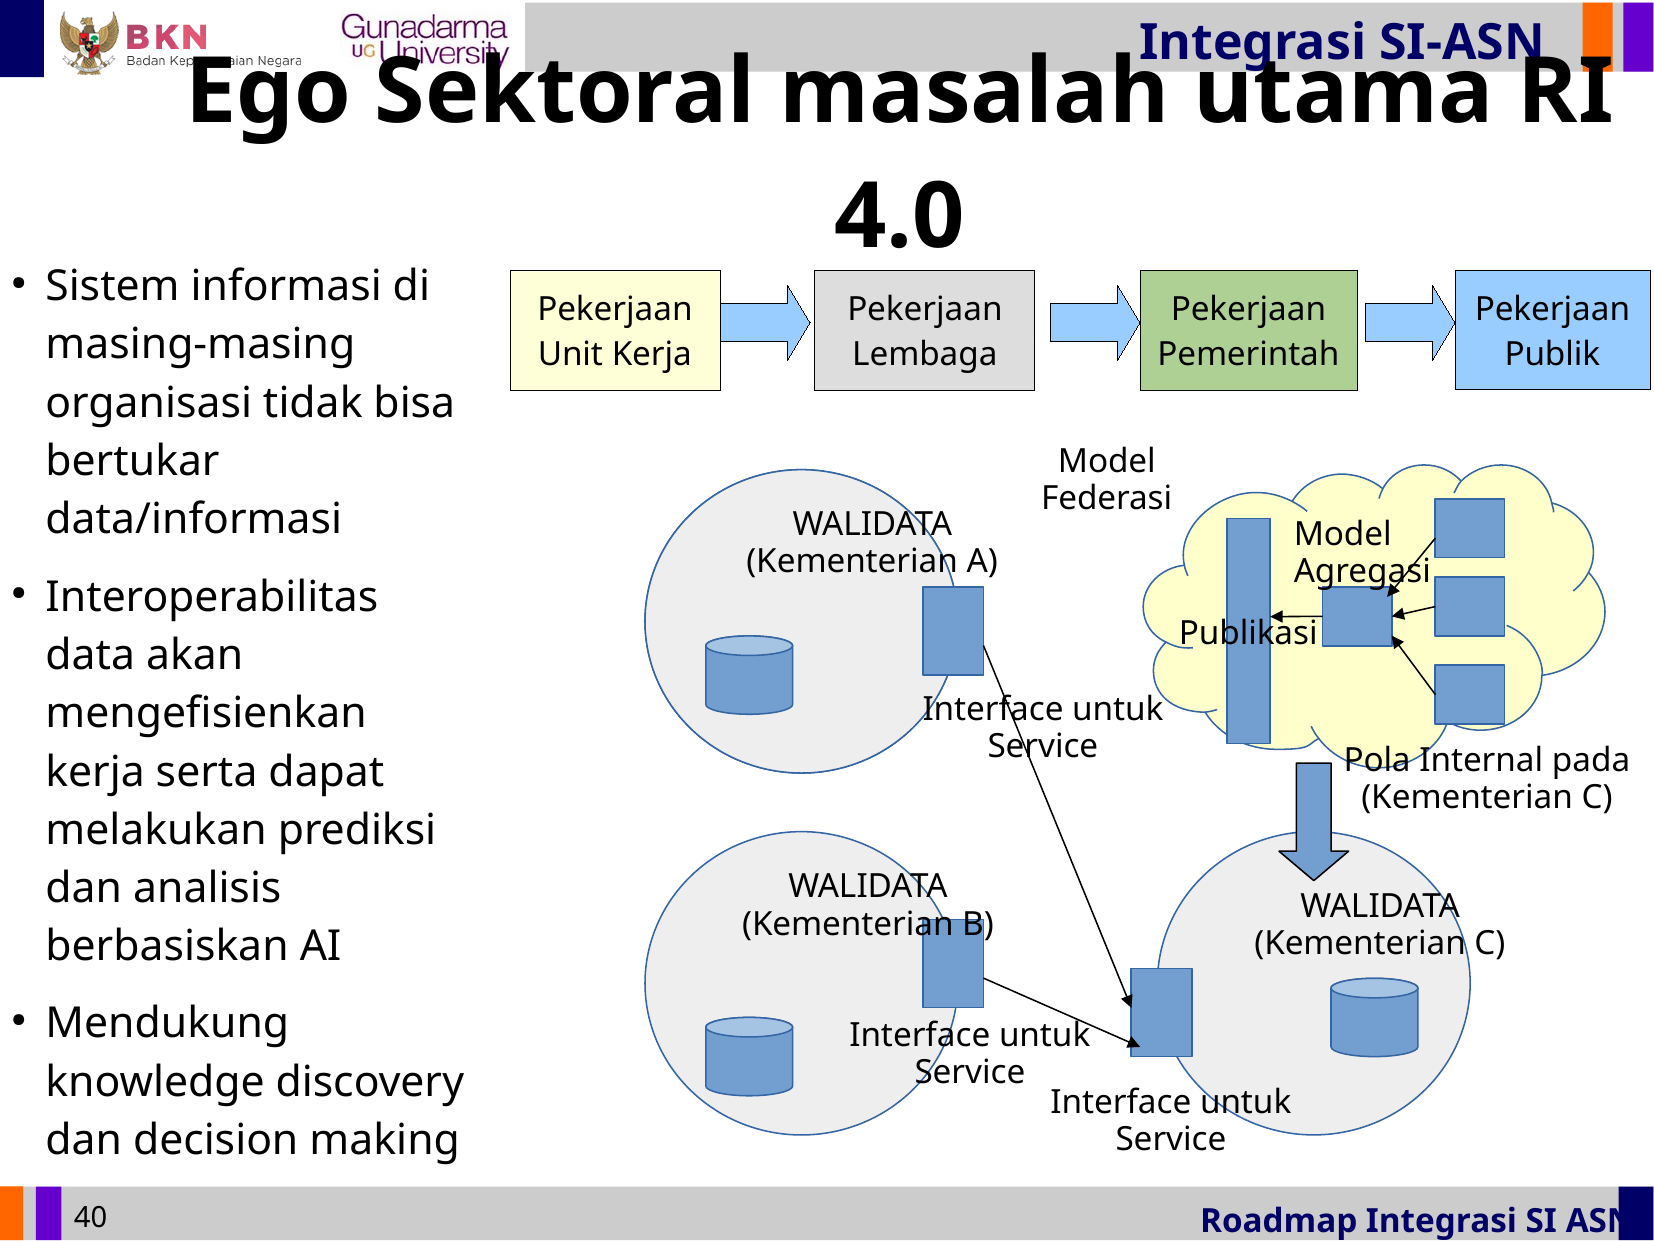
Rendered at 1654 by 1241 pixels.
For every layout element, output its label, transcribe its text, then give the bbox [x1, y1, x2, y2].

text_box Sistem Tandatangan Digital [705, 635, 793, 656]
text_box Pekerjaan Lembaga [814, 270, 1035, 391]
text_box [1143, 464, 1606, 750]
text_box Model Agregasi [1279, 508, 1406, 576]
title Ego Sektoral masalah utama RI 4.0 [180, 60, 1621, 241]
picture [340, 0, 510, 60]
text_box [1365, 285, 1456, 361]
text_box WALIDATA (Kementerian C) [1239, 880, 1366, 920]
text_box WALIDATA (Kementerian A) [731, 498, 858, 538]
text_box Publikasi [1226, 518, 1271, 744]
text_box Pekerjaan Pemerintah [1140, 270, 1358, 391]
text_box [1050, 285, 1141, 361]
text_box [645, 831, 984, 1135]
text_box Sistem Tandatangan Digital [1330, 978, 1418, 998]
text_box Interface untuk Service [888, 1009, 1053, 1077]
text_box Pola Internal pada (Kementerian C) [1328, 734, 1456, 775]
text_box Pekerjaan Unit Kerja [510, 270, 721, 391]
text_box Sistem Tandatangan Digital [705, 1017, 793, 1037]
text_box Pekerjaan Publik [1455, 270, 1651, 390]
text_box [645, 469, 984, 774]
list Sistem informasi di masing-masing organisasi tidak bisa bertukar data/informasi Interoperabilitas data akan mengefisienkan kerja serta dapat melakukan prediksi dan analisis berbasiskan AI Mendukung knowledge discovery dan decision making [0, 255, 466, 1186]
text_box [1131, 763, 1471, 1135]
text_box Interface untuk Service [961, 683, 1126, 751]
text_box WALIDATA (Kementerian B) [727, 860, 854, 900]
text_box Interface untuk Service [1089, 1076, 1253, 1143]
text_box Model Federasi [1043, 435, 1171, 502]
text_box [968, 924, 979, 932]
text_box [720, 285, 811, 361]
picture [60, 11, 301, 75]
